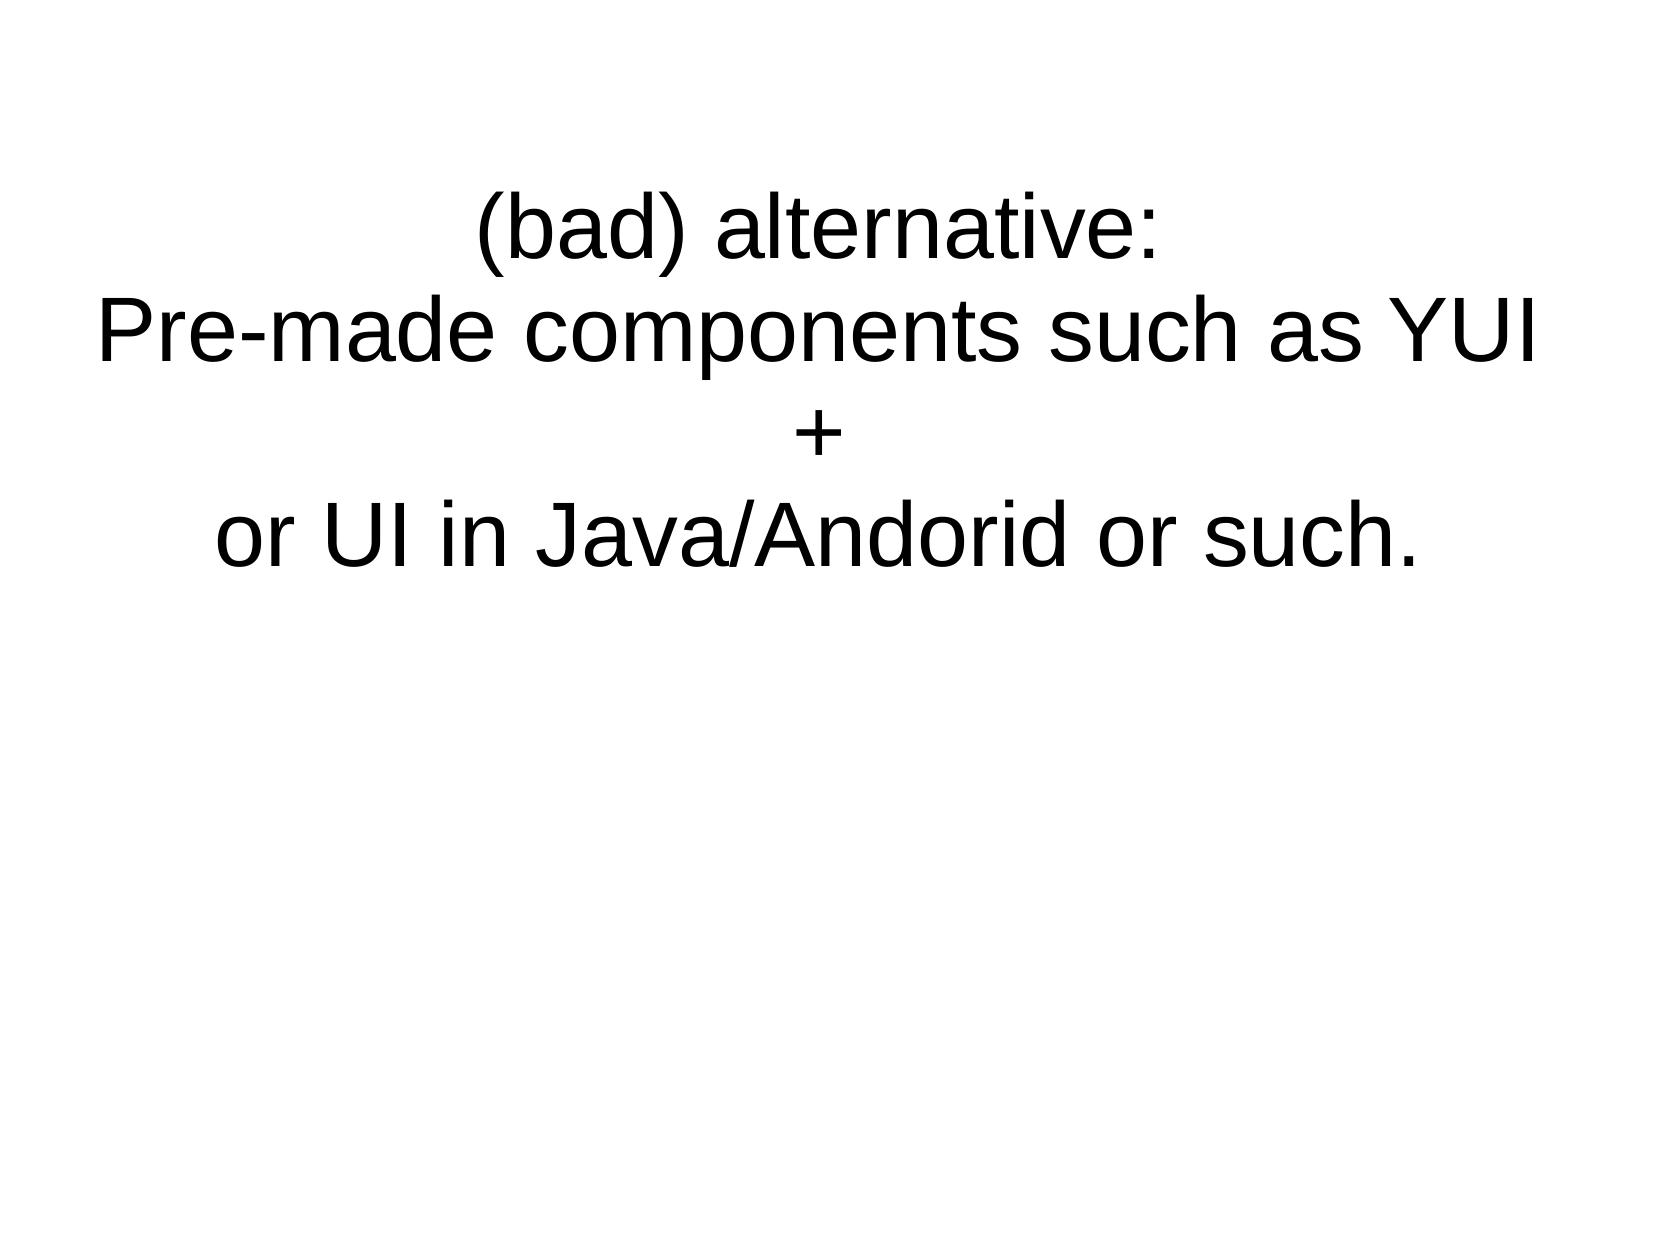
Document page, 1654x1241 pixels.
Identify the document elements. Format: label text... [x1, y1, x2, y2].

title (bad) alternative: Pre-made components such as YUI + or UI in Java/Andorid or such. [75, 175, 1564, 586]
